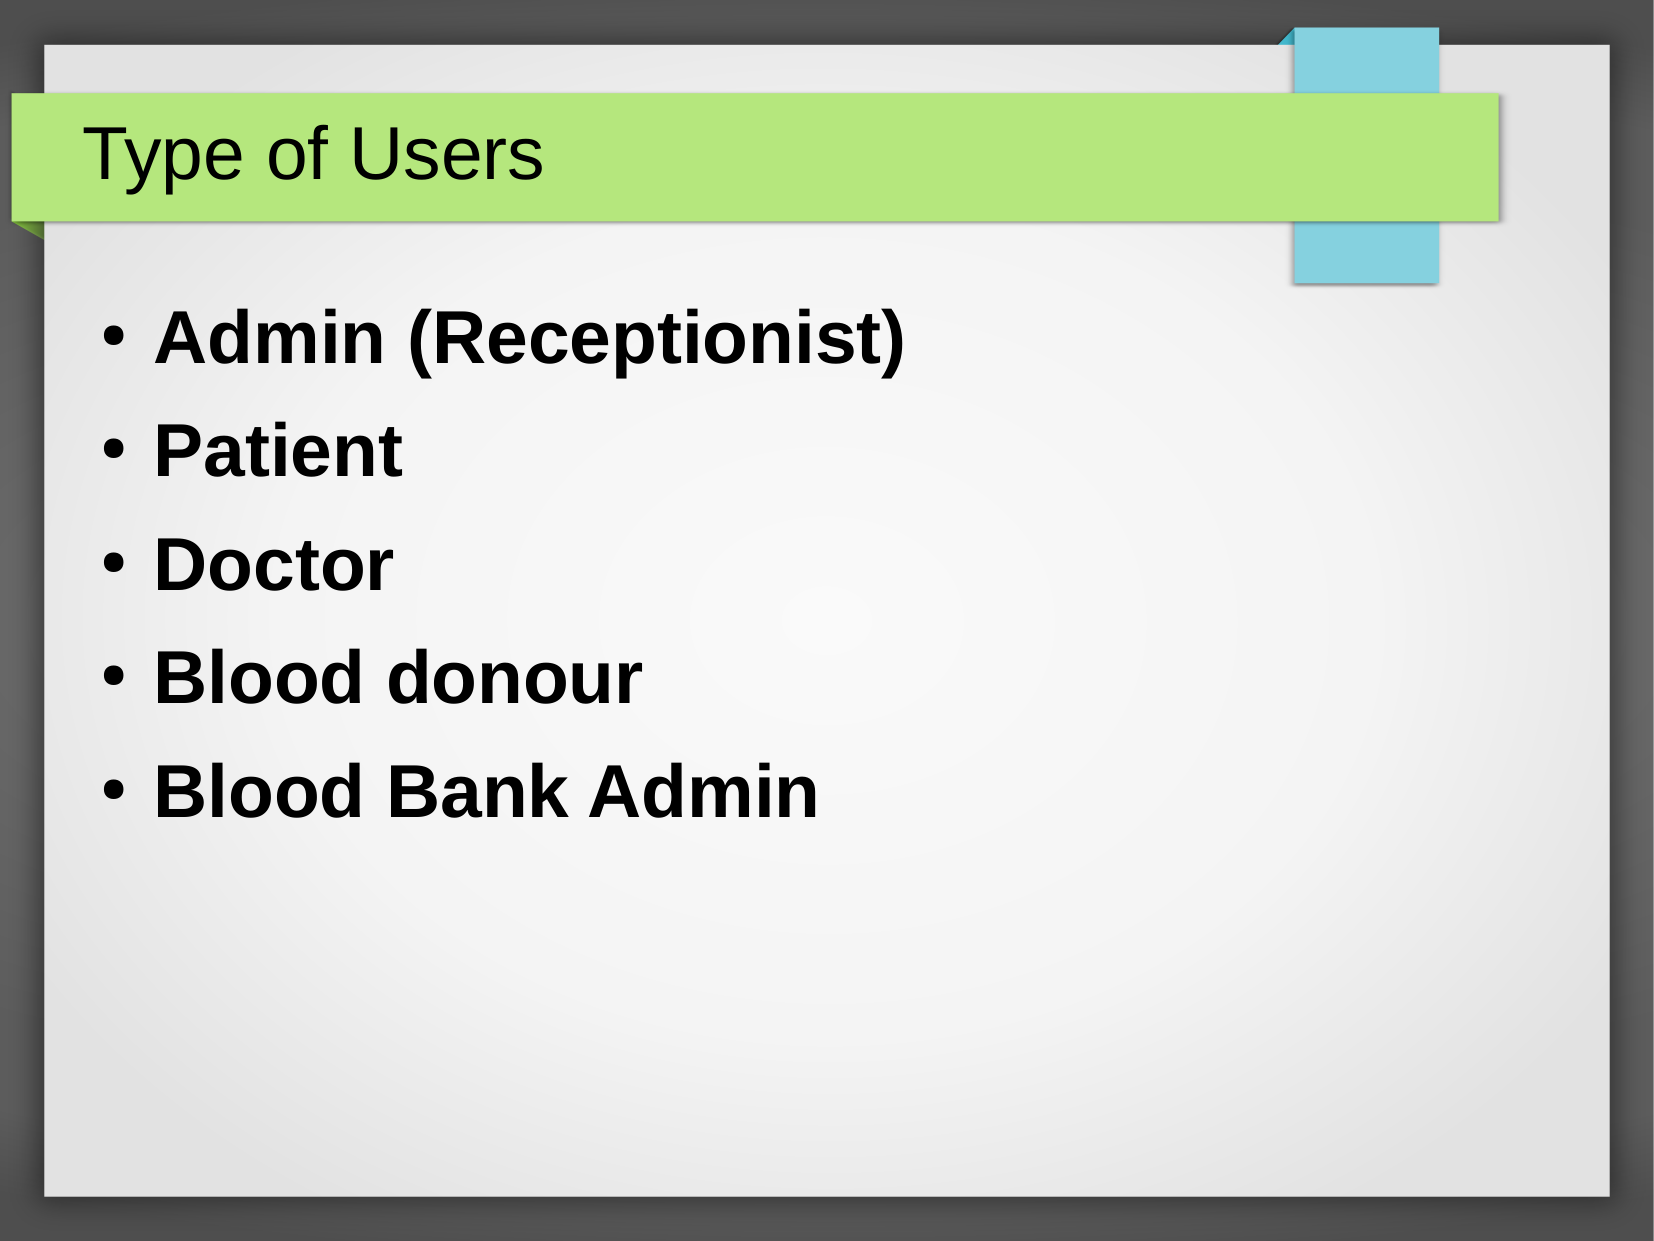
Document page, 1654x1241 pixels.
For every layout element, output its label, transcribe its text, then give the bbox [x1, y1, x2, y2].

list Admin (Receptionist) Patient Doctor Blood donour Blood Bank Admin [82, 295, 1571, 1015]
title Type of Users [82, 94, 1264, 213]
picture [0, 0, 1654, 1241]
